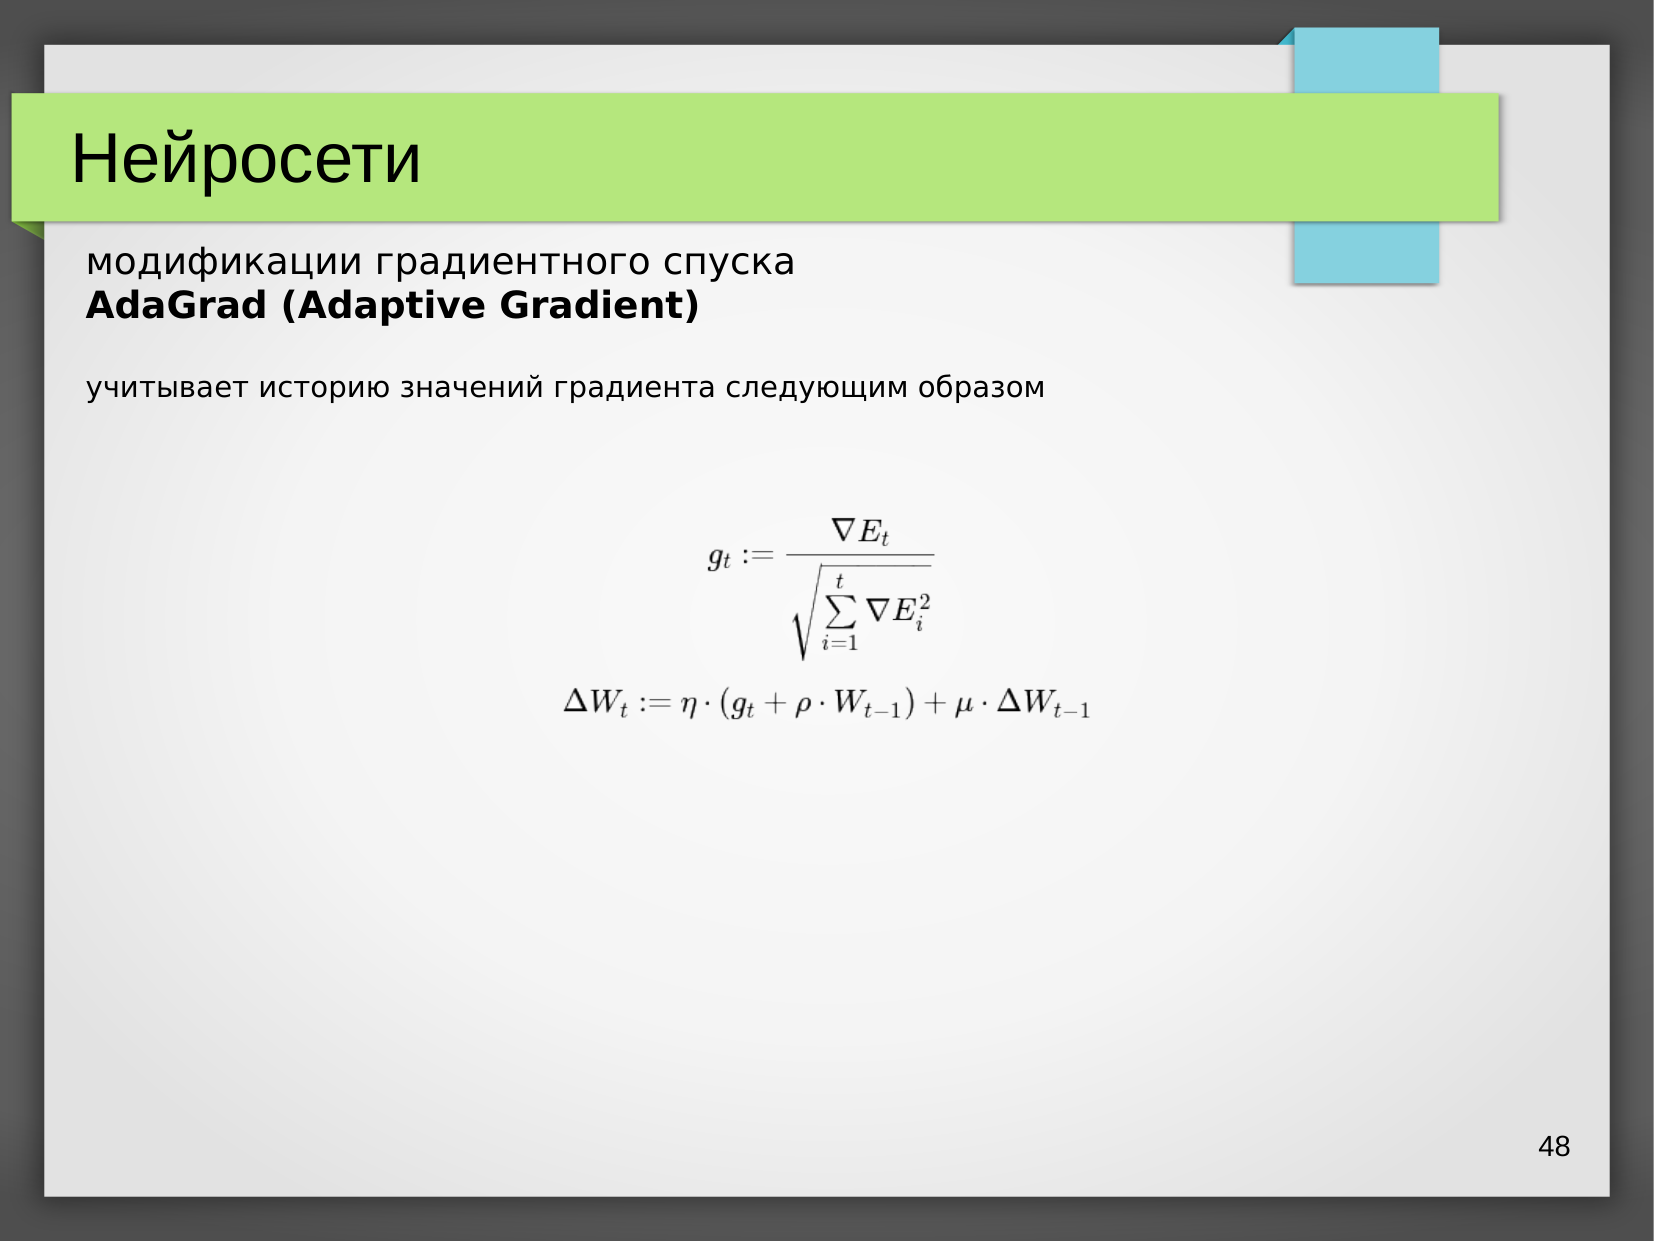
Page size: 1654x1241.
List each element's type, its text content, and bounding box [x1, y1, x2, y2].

title Нейросети [70, 118, 1205, 199]
picture [0, 0, 1654, 1241]
text_box модификации градиентного спуска AdaGrad (Adaptive Gradient) учитывает историю значений градиента следующим образом [70, 232, 1394, 414]
